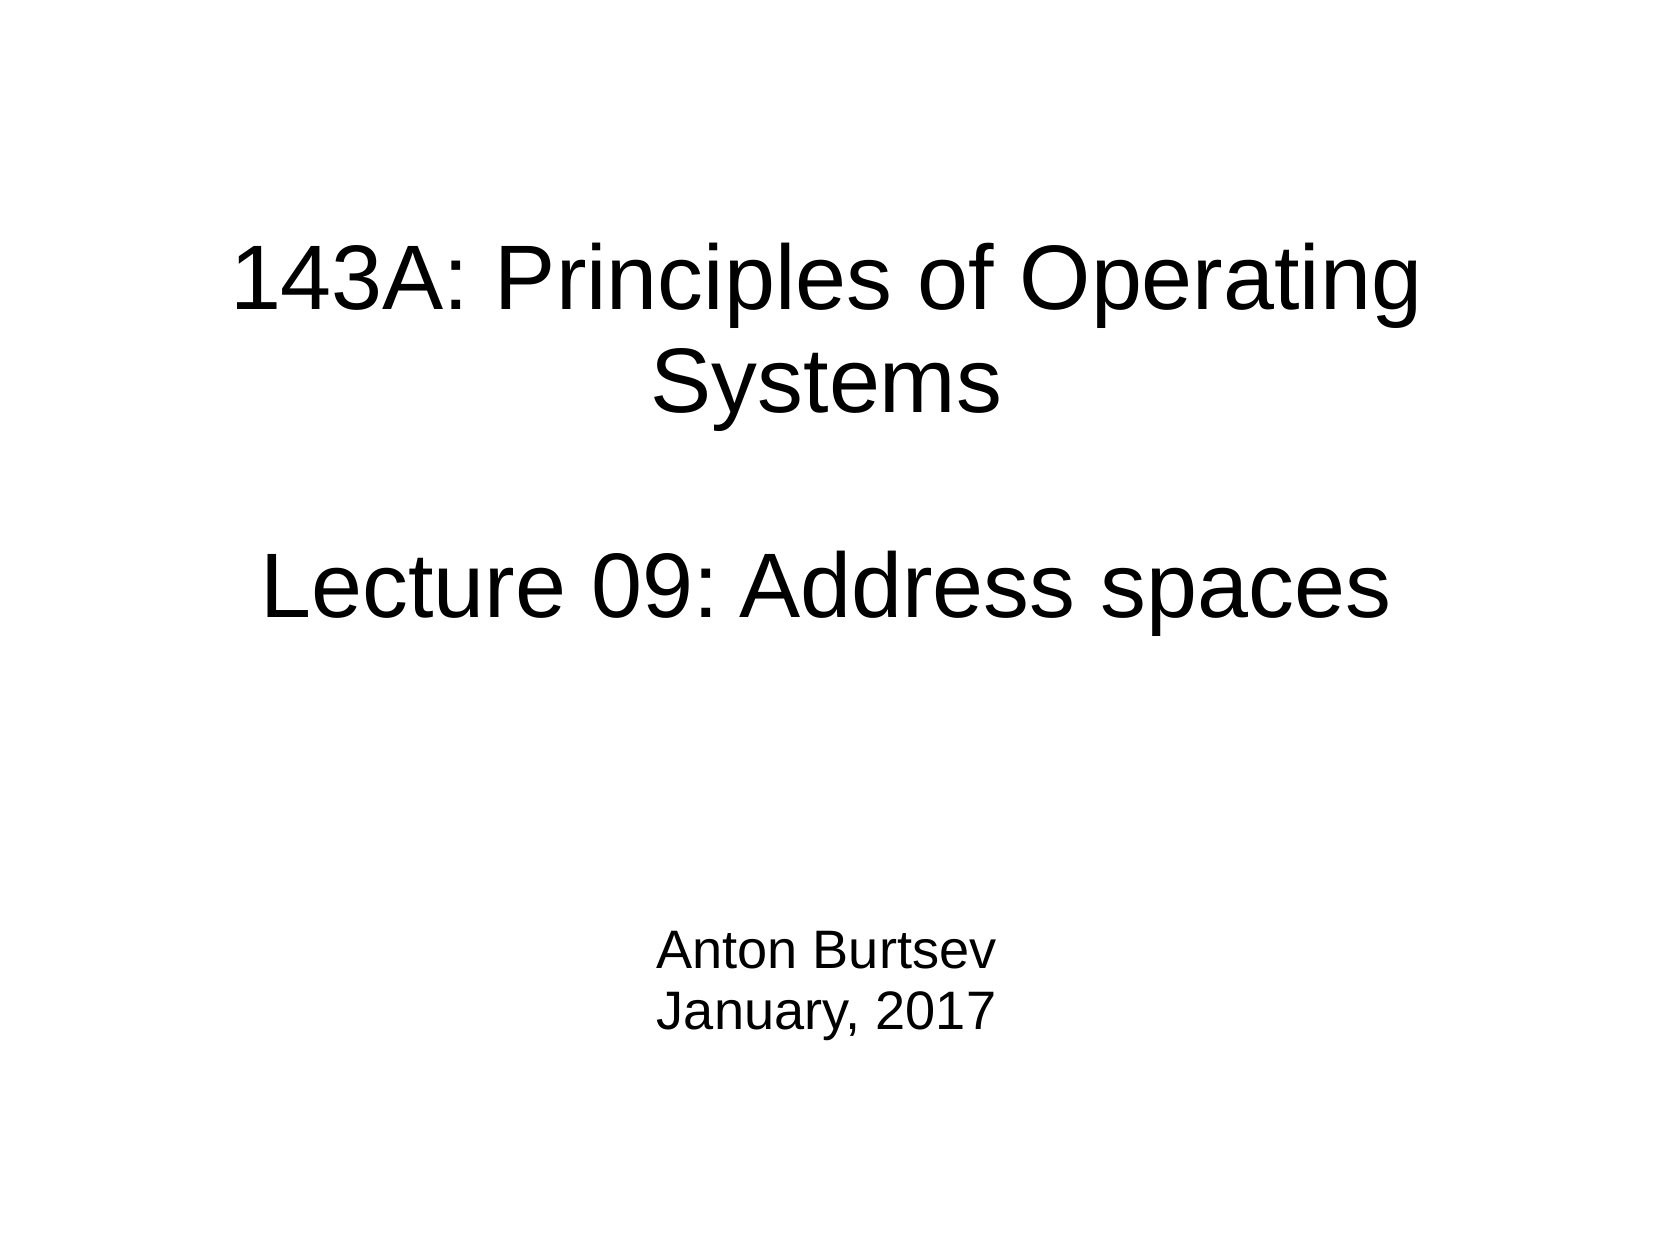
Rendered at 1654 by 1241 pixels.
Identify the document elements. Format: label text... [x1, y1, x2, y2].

subtitle Anton Burtsev January, 2017 [82, 637, 1571, 1109]
title 143A: Principles of Operating Systems Lecture 09: Address spaces [82, 113, 1571, 637]
